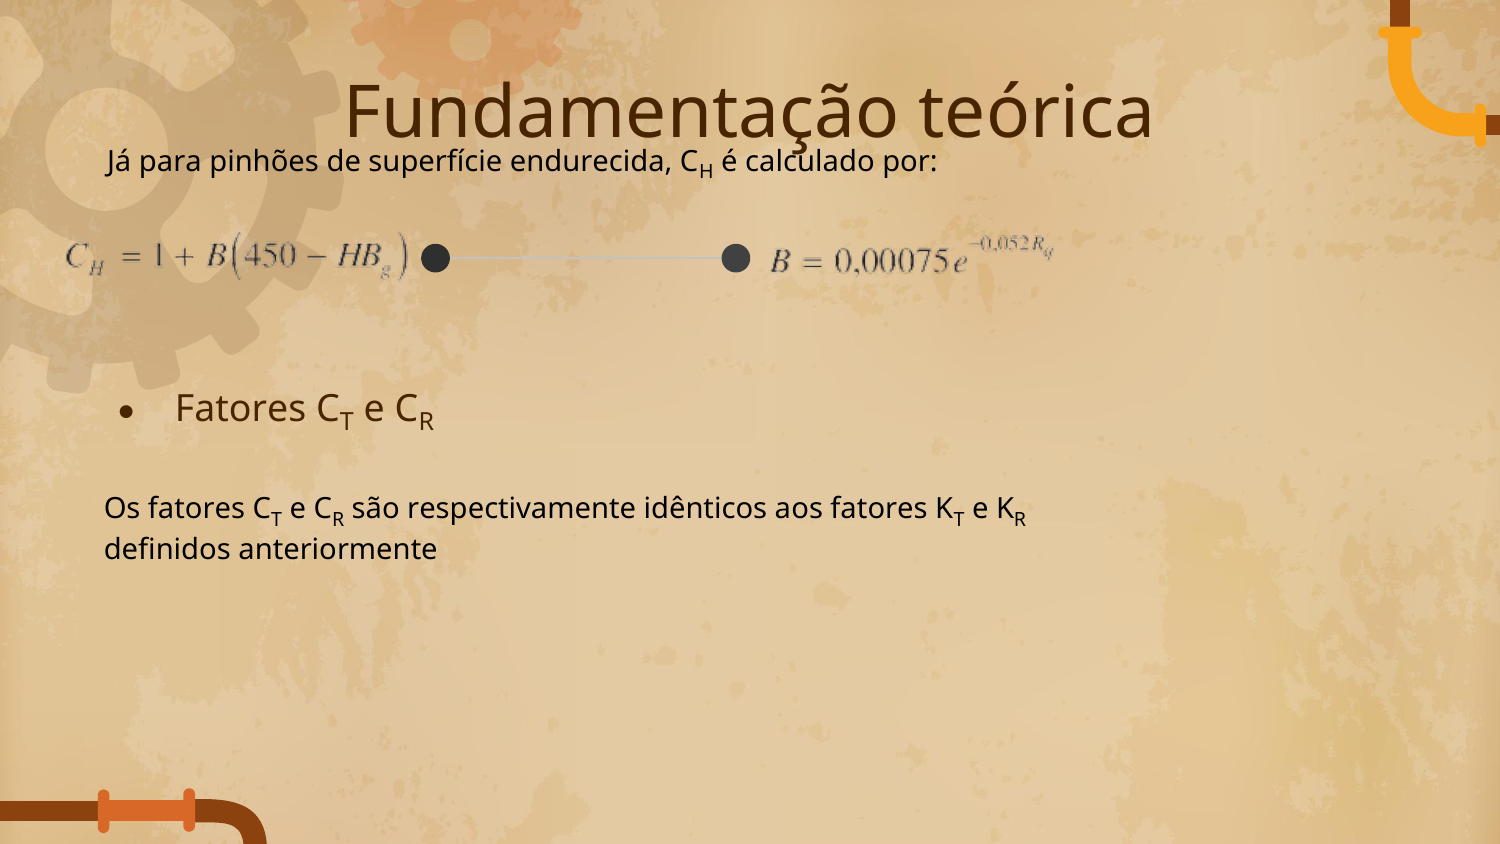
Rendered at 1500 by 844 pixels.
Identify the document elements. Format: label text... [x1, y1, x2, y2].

text_box [721, 243, 750, 273]
text_box Os fatores CT e CR são respectivamente idênticos aos fatores KT e KR definidos anteriormente [88, 474, 1137, 576]
picture [45, 220, 433, 296]
text_box [421, 243, 450, 273]
picture [750, 223, 1072, 293]
subtitle Fatores CT e CR [66, 333, 722, 486]
text_box Já para pinhões de superfície endurecida, CH é calculado por: [92, 126, 1451, 193]
title Fundamentação teórica [116, 49, 1384, 126]
